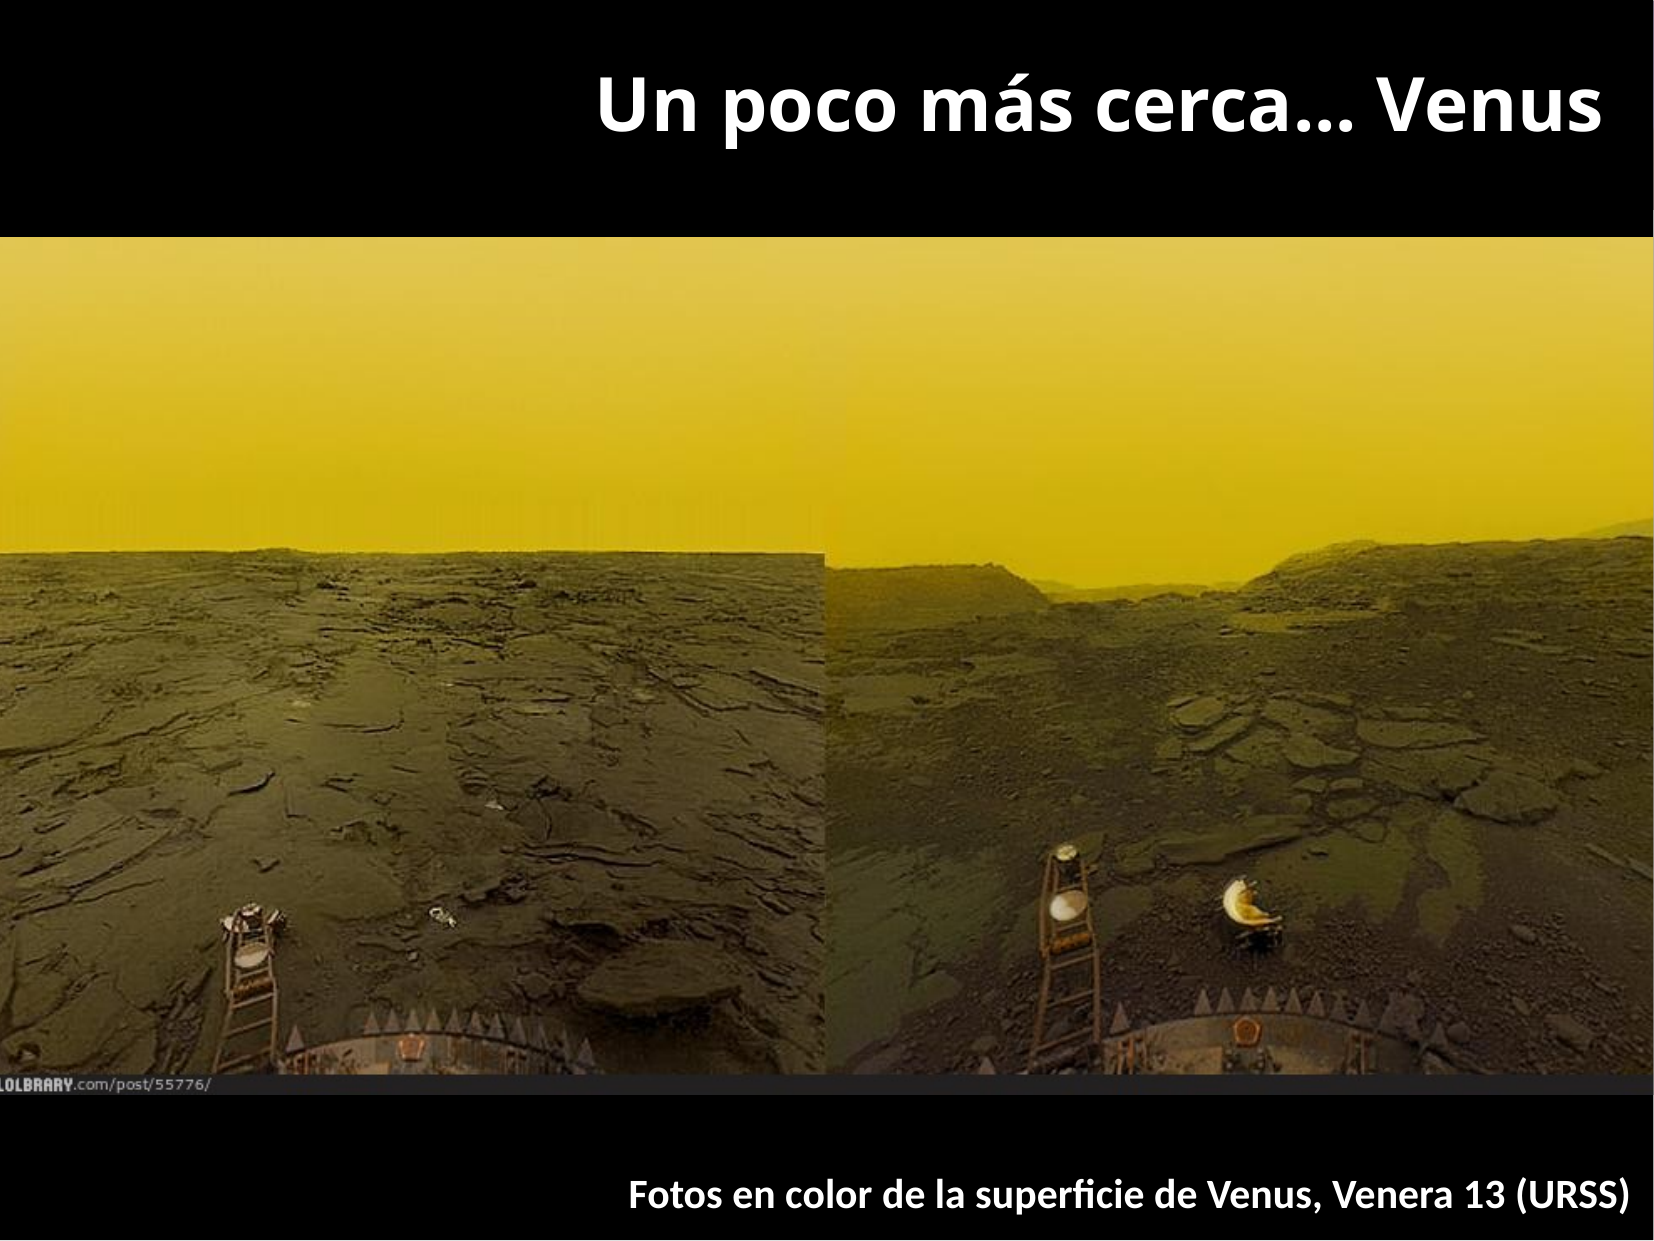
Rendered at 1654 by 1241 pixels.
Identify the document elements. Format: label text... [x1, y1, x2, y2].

text_box [0, 0, 1654, 237]
text_box Fotos en color de la superficie de Venus, Venera 13 (URSS) [613, 1170, 1654, 1236]
picture [0, 237, 1654, 1096]
title Un poco más cerca... Venus [45, 15, 1606, 191]
text_box [0, 1096, 1654, 1241]
